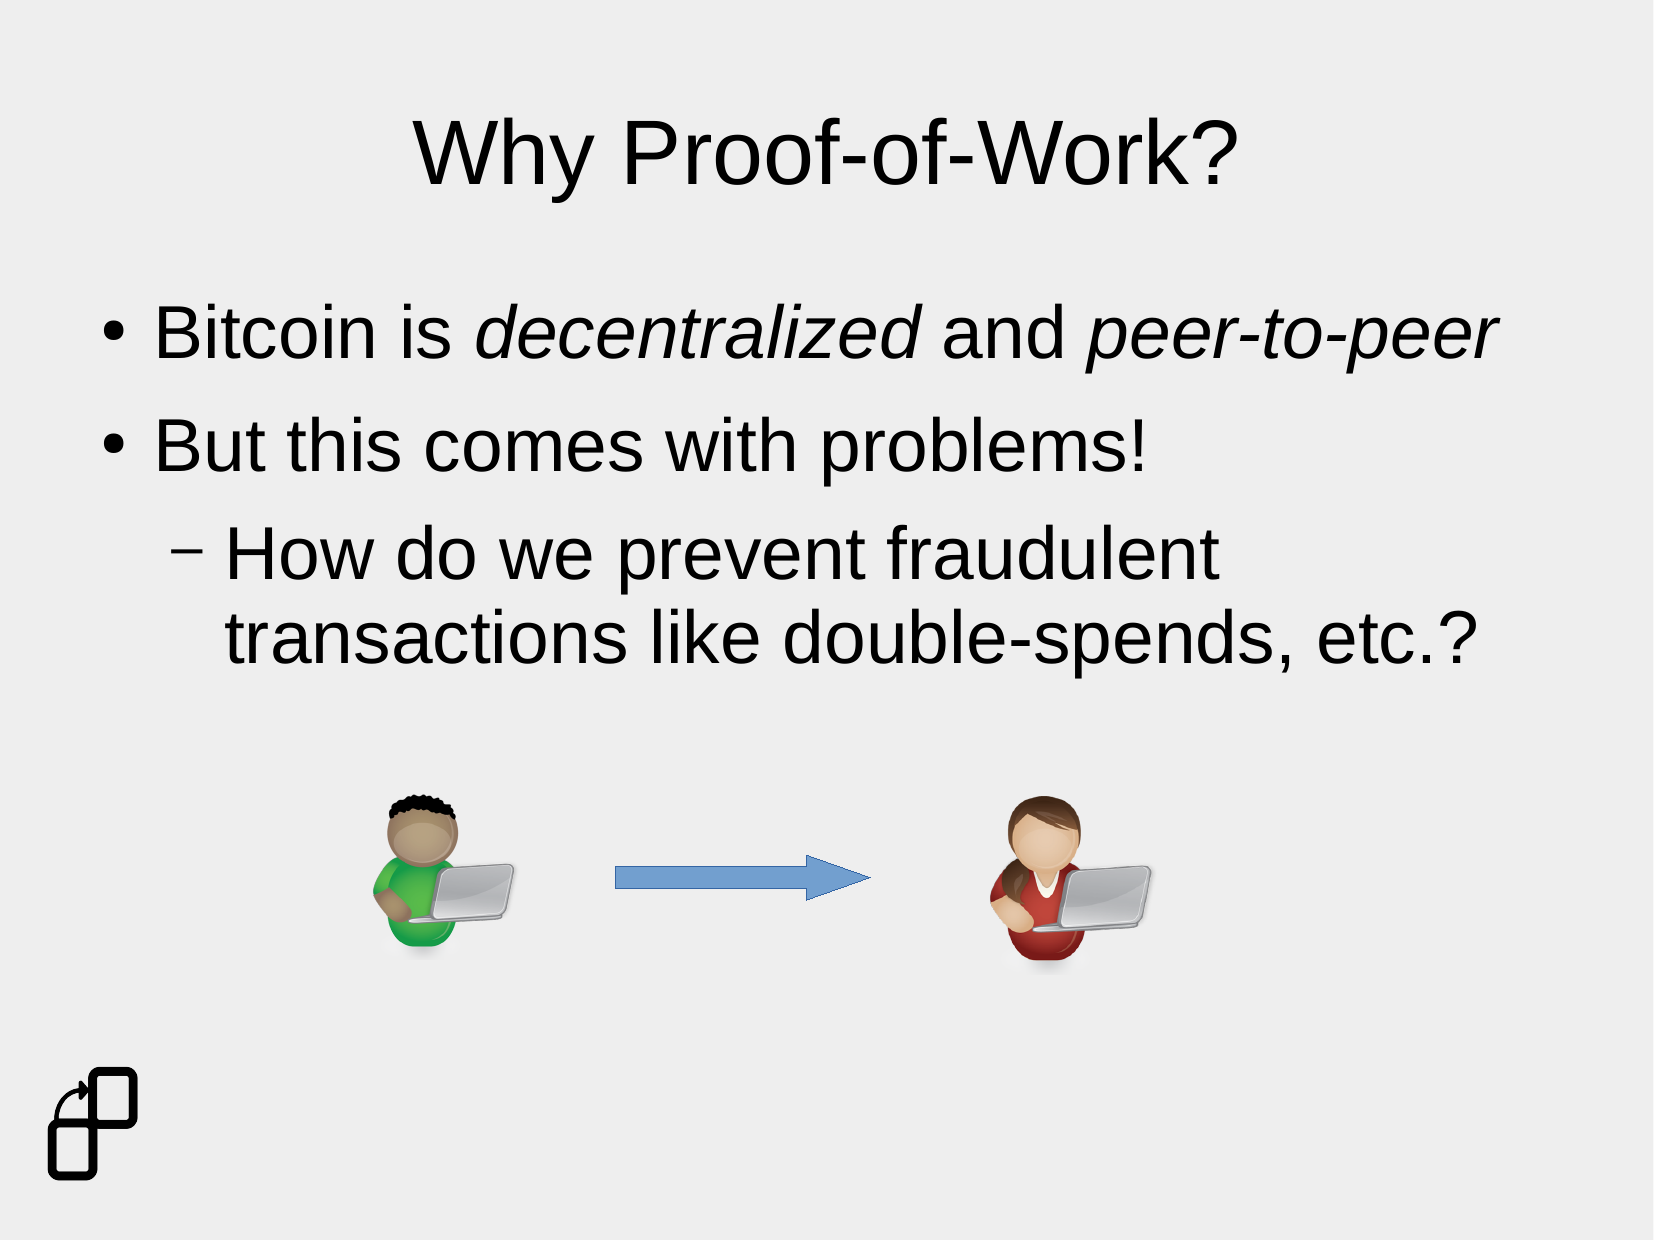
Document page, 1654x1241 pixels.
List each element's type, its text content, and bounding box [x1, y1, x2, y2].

list Bitcoin is decentralized and peer-to-peer But this comes with problems! How do we prevent fraudulent transactions like double-spends, etc.? [82, 290, 1571, 1010]
picture [359, 779, 526, 961]
picture [30, 1062, 153, 1186]
title Why Proof-of-Work? [82, 49, 1571, 257]
picture [975, 785, 1163, 976]
text_box [615, 855, 871, 901]
